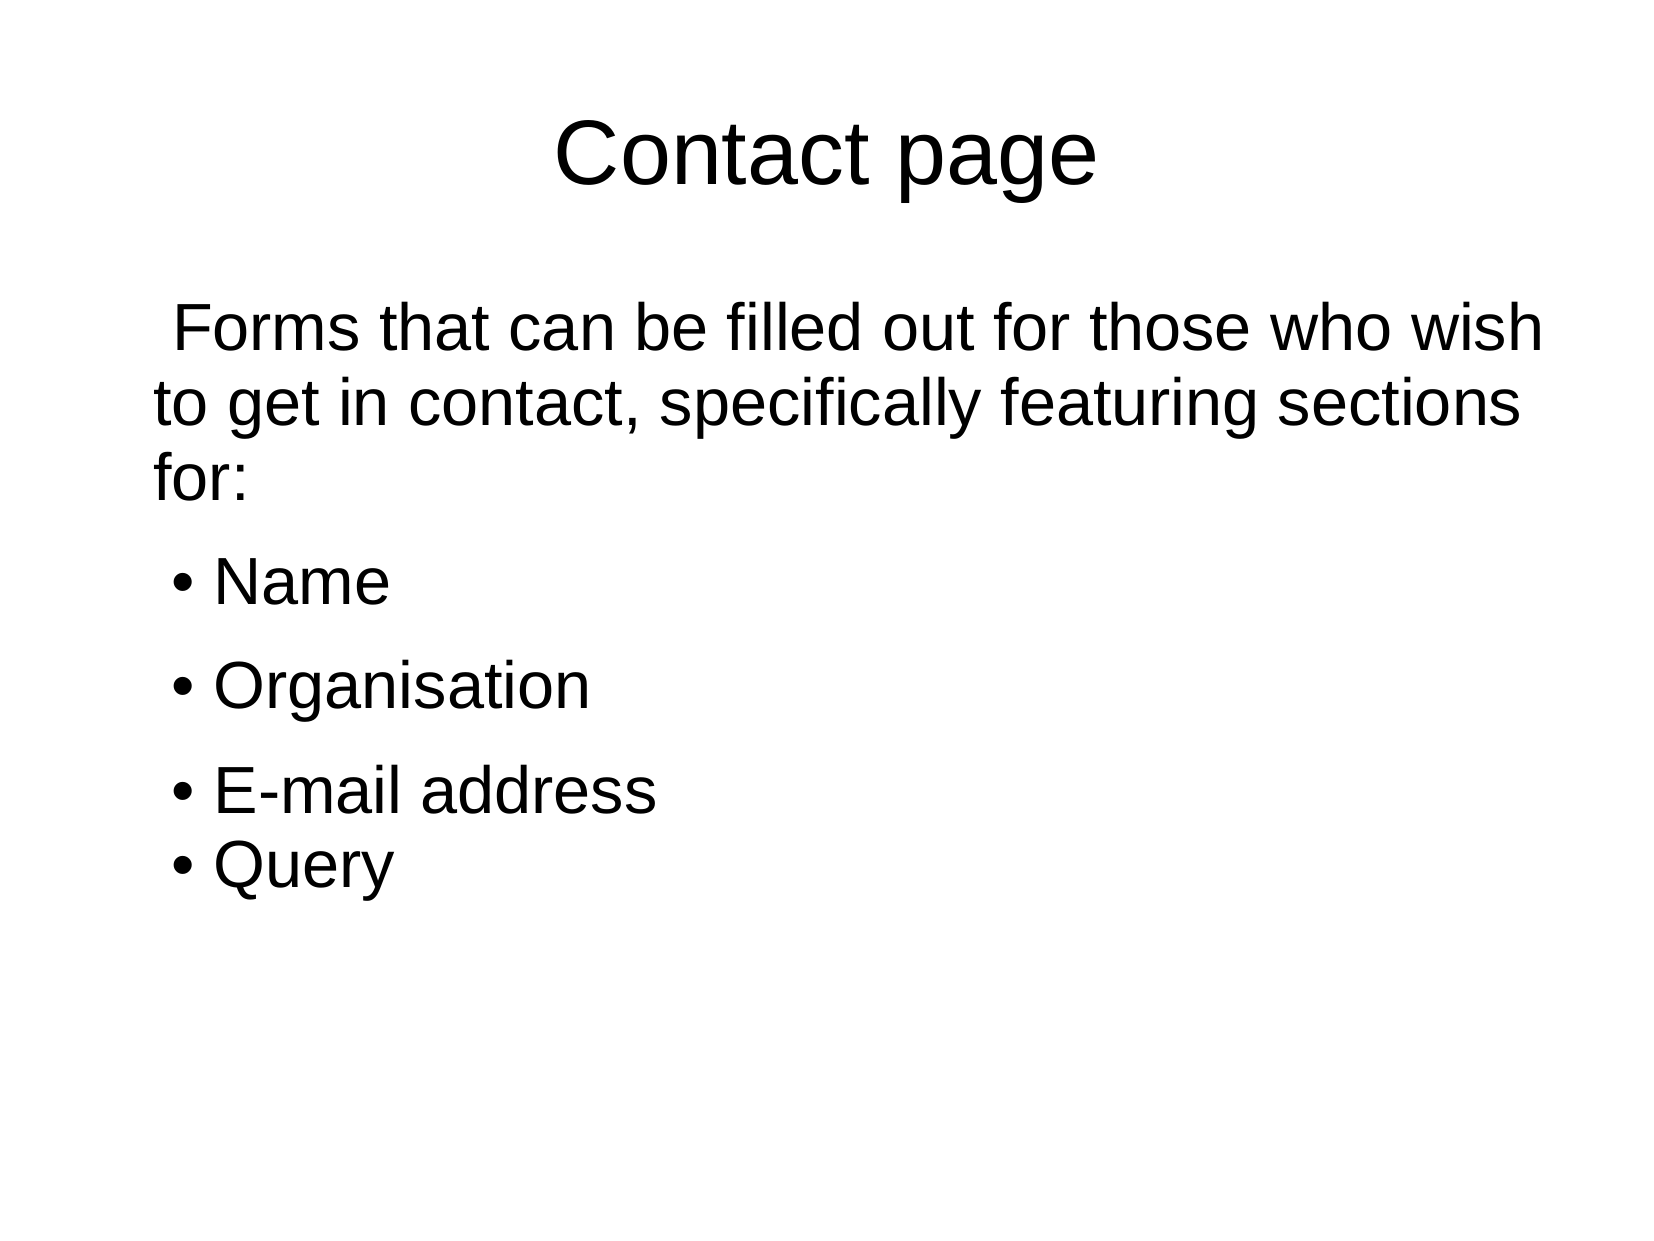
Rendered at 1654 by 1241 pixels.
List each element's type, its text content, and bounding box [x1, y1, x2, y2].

title Contact page [82, 49, 1571, 257]
list Forms that can be filled out for those who wish to get in contact, specifically featuring sections for: • Name • Organisation • E-mail address • Query [82, 290, 1571, 1109]
